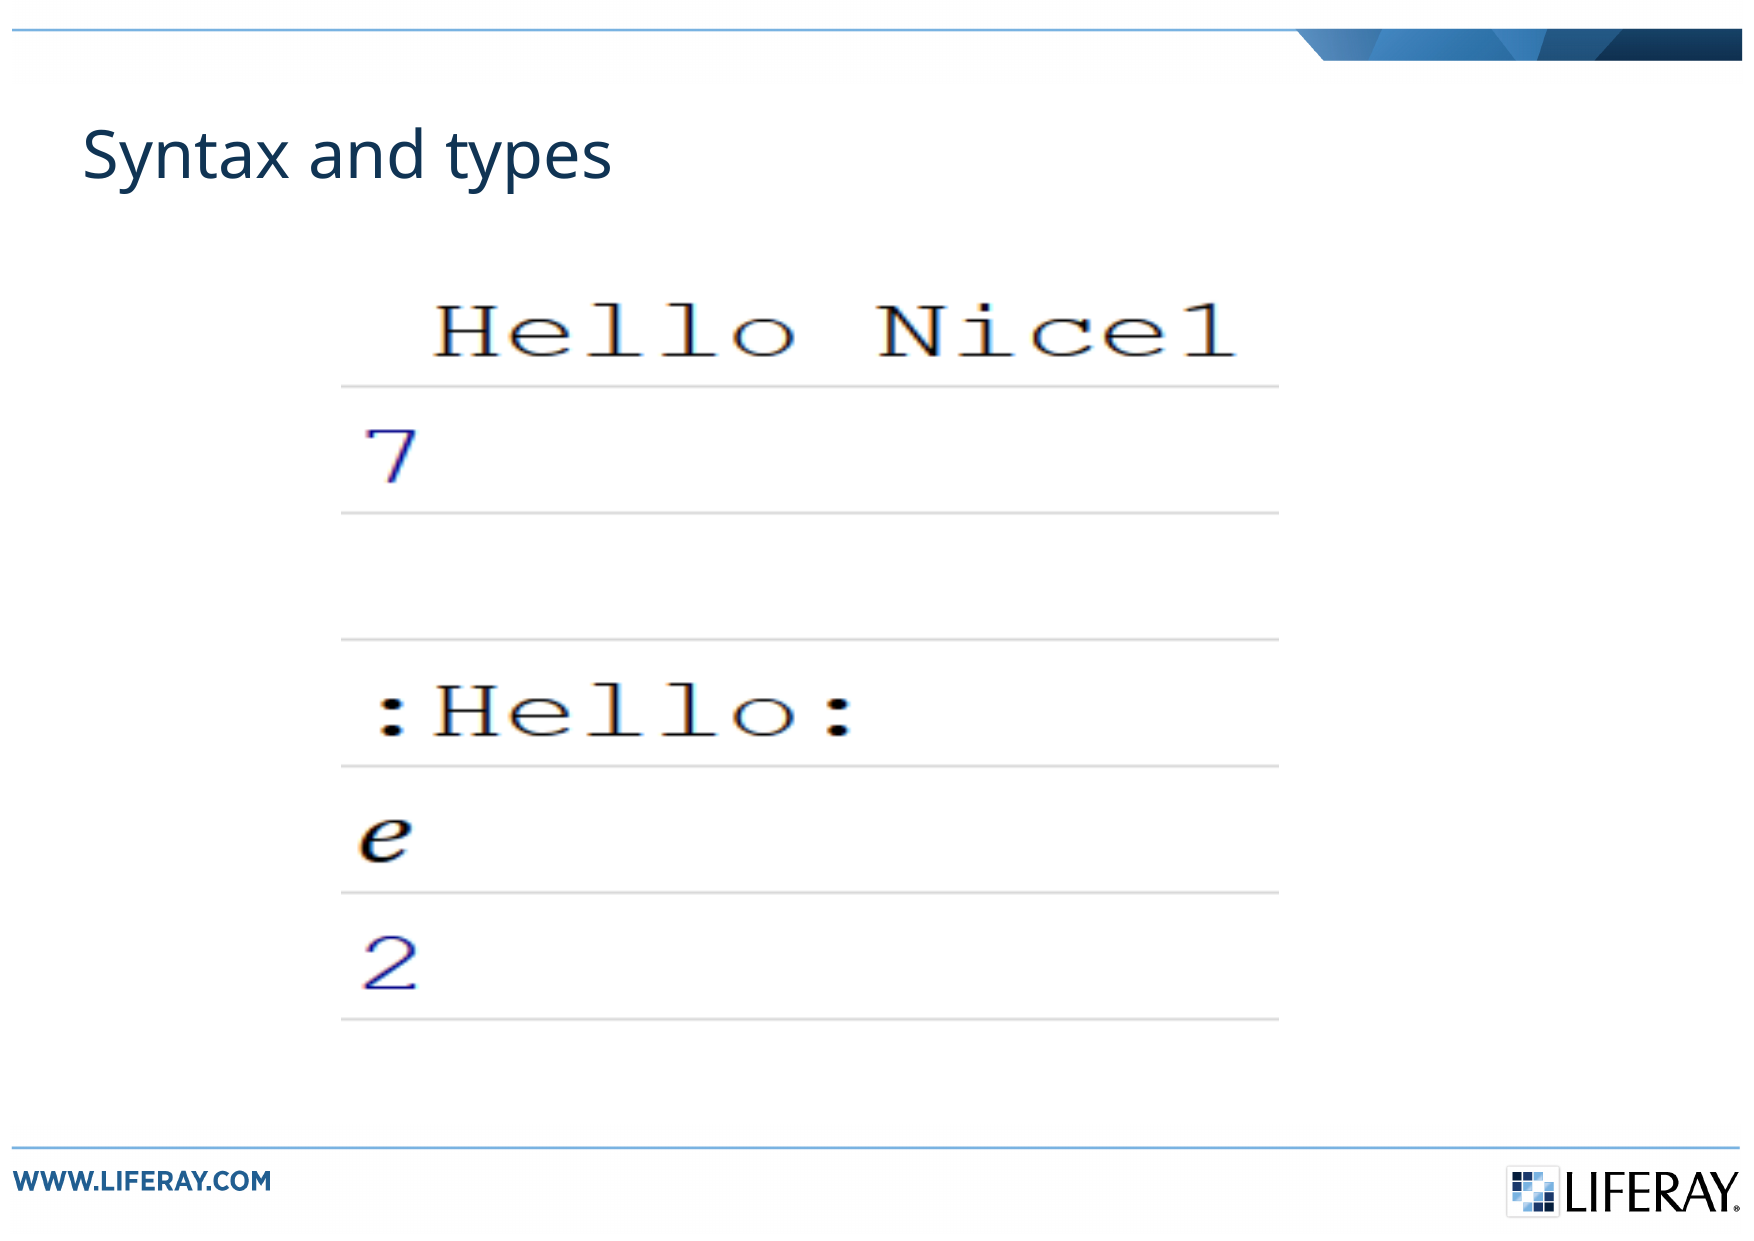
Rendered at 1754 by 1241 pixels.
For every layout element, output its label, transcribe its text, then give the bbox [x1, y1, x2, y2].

title Syntax and types [82, 49, 1571, 257]
picture [341, 262, 1279, 1024]
picture [12, 0, 1743, 84]
picture [10, 1124, 1741, 1234]
